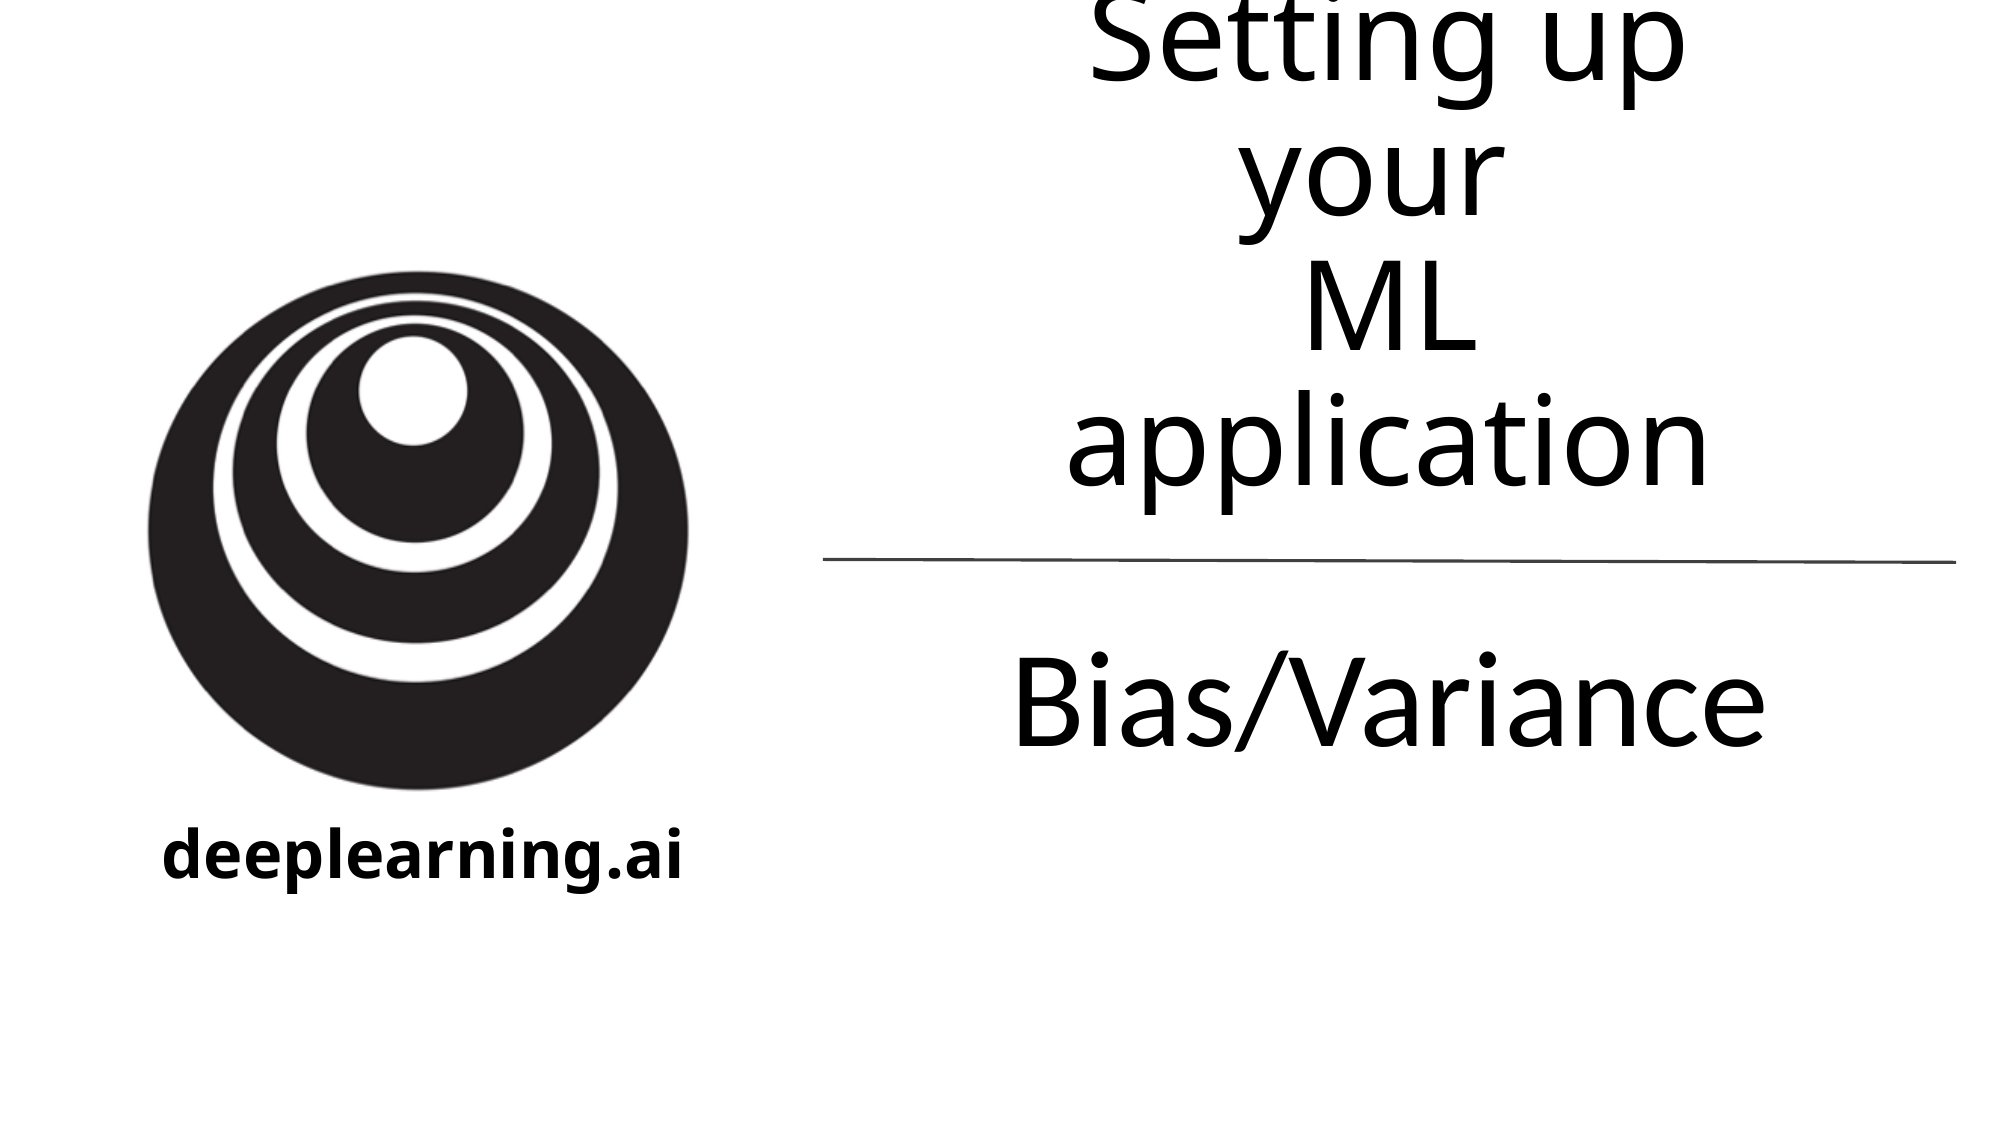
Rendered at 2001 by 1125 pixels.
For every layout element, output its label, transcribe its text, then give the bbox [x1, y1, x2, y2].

text_box Bias/Variance [822, 601, 1957, 782]
picture [108, 234, 739, 768]
text_box deeplearning.ai [56, 768, 790, 901]
title Setting up your ML application [946, 203, 1833, 521]
